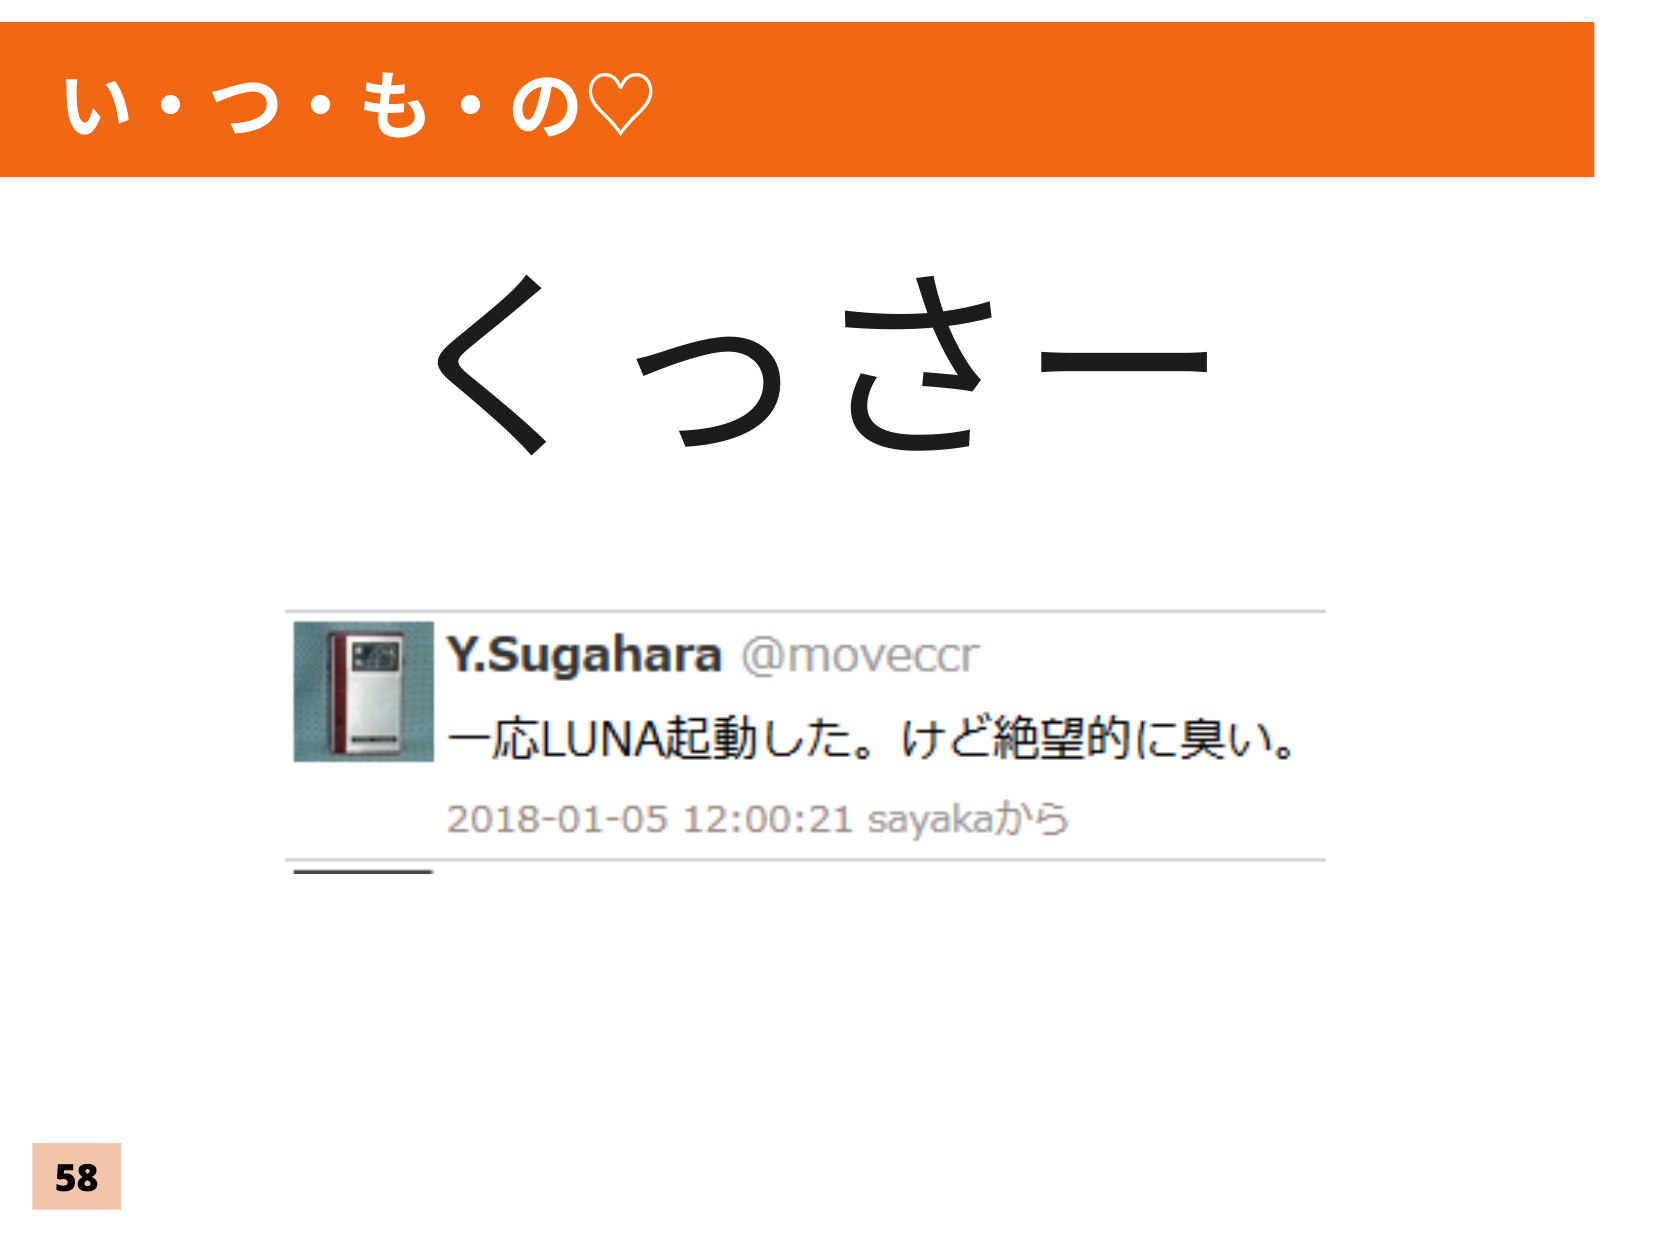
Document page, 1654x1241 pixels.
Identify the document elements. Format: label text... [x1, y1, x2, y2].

picture [283, 605, 1326, 875]
title い・つ・も・の♡ [59, 44, 1595, 156]
list くっさー [59, 201, 1565, 1105]
